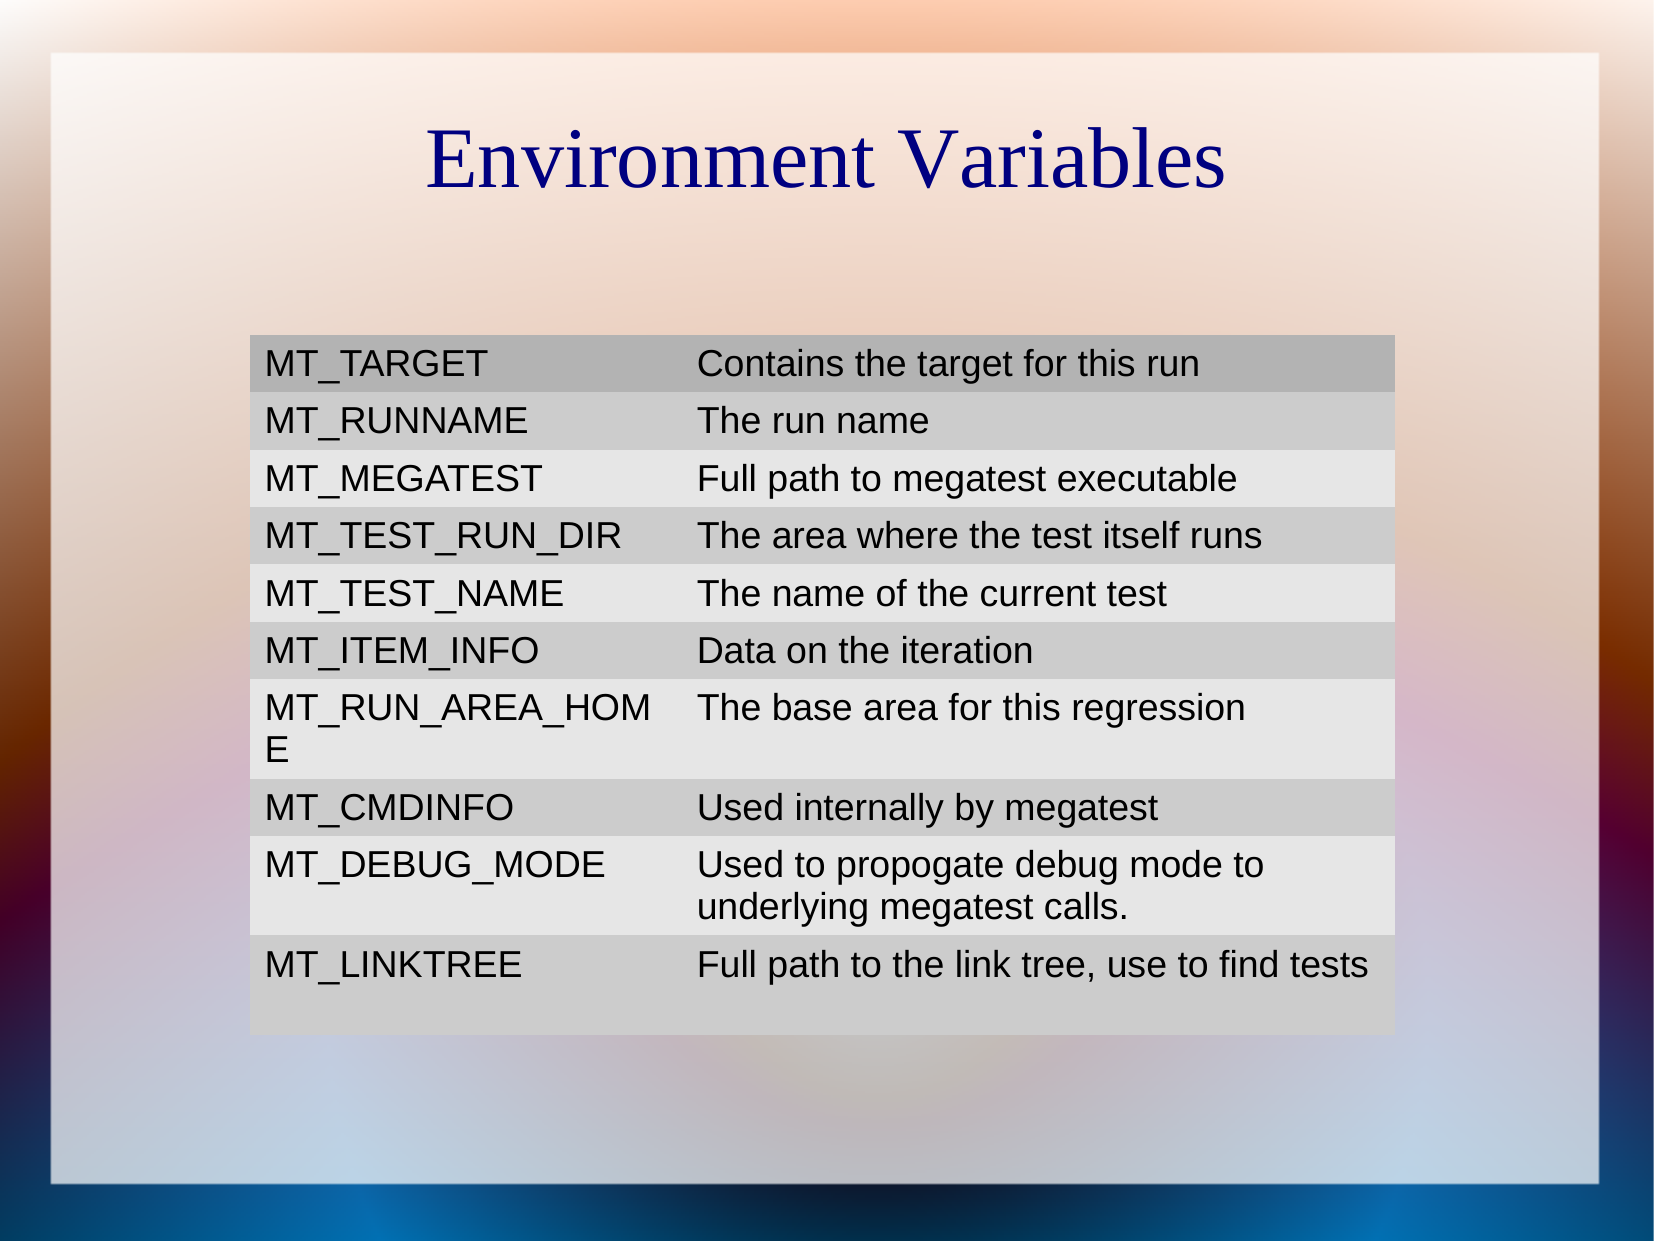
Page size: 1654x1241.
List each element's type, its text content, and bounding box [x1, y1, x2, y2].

table_cell Used internally by megatest [682, 779, 1395, 836]
picture [0, 0, 1654, 1241]
table_cell Data on the iteration [682, 622, 1395, 679]
table_cell The run name [682, 392, 1395, 450]
table_cell MT_CMDINFO [250, 779, 682, 836]
table_cell MT_DEBUG_MODE [250, 836, 682, 935]
table_cell MT_ITEM_INFO [250, 622, 682, 679]
table_cell The base area for this regression [682, 679, 1395, 779]
table_cell MT_TEST_RUN_DIR [250, 507, 682, 564]
table_cell MT_RUNNAME [250, 392, 682, 450]
table_cell The area where the test itself runs [682, 507, 1395, 564]
table_cell MT_RUN_AREA_HOME [250, 679, 682, 779]
table_header MT_TARGET [250, 335, 682, 392]
table_cell The name of the current test [682, 564, 1395, 622]
title Environment Variables [82, 55, 1571, 263]
table_cell MT_MEGATEST [250, 450, 682, 507]
table_header Contains the target for this run [682, 335, 1395, 392]
table_cell Used to propogate debug mode to underlying megatest calls. [682, 836, 1395, 935]
table_cell MT_LINKTREE [250, 935, 682, 1035]
table_cell MT_TEST_NAME [250, 564, 682, 622]
table_cell Full path to the link tree, use to find tests [682, 935, 1395, 1035]
table_cell Full path to megatest executable [682, 450, 1395, 507]
